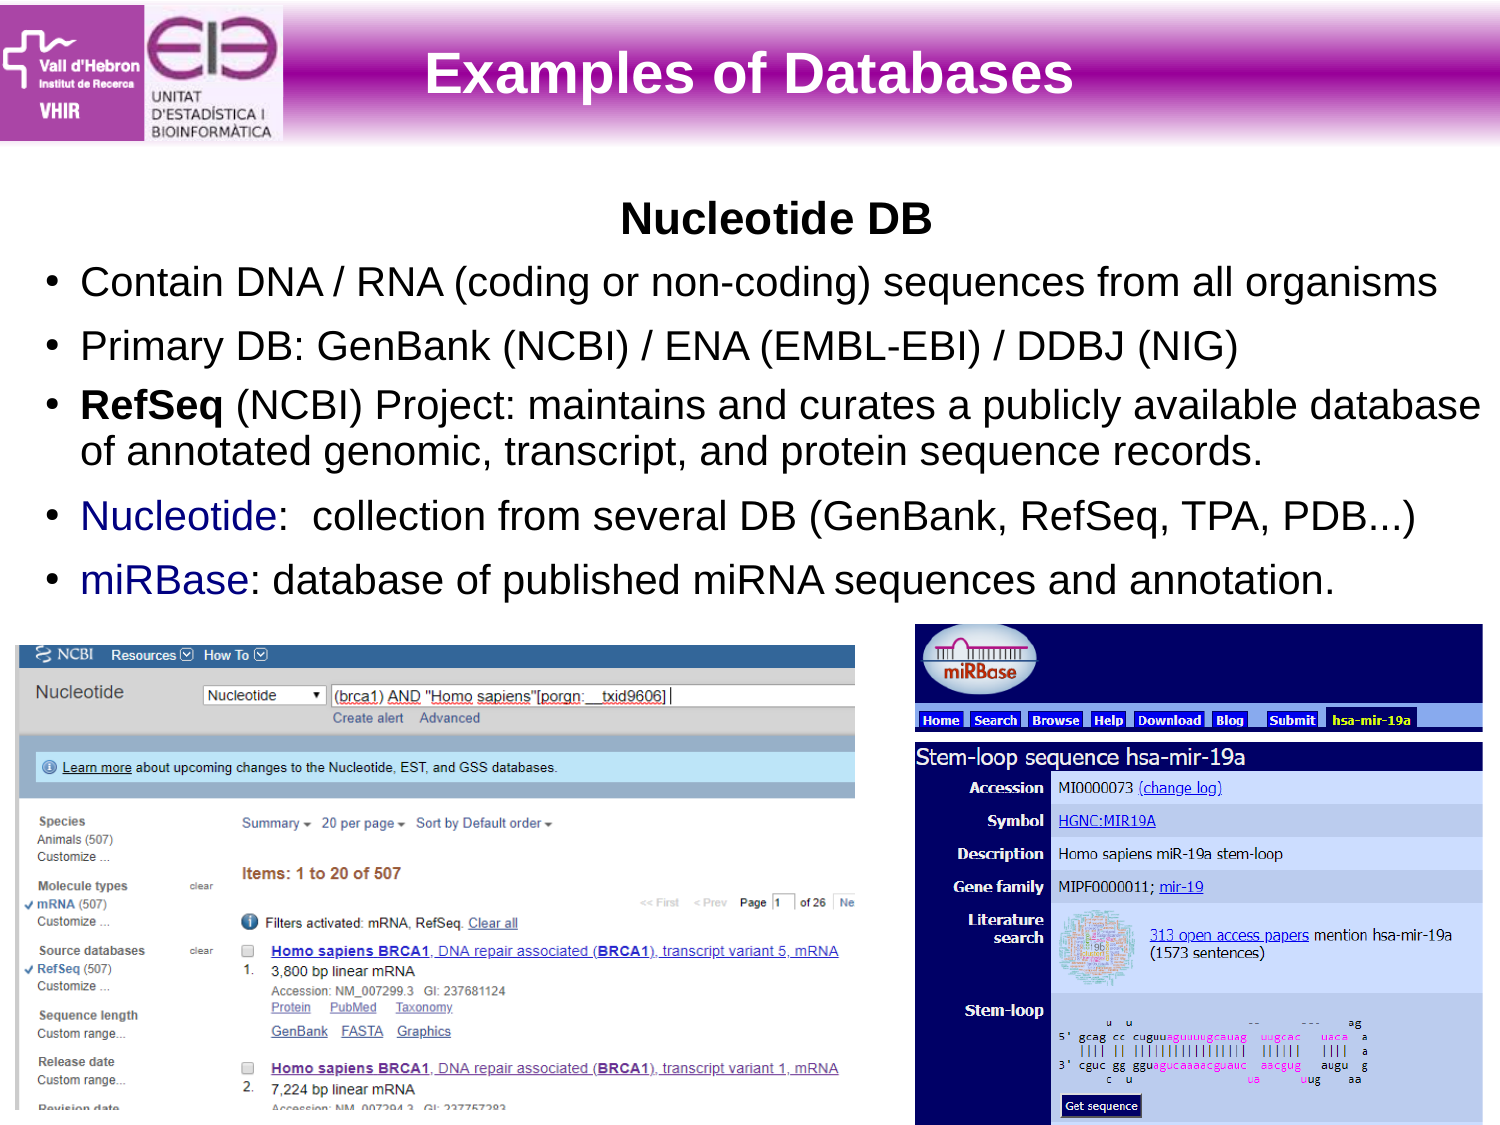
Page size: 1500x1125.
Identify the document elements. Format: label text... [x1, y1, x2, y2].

text_box Contain DNA / RNA (coding or non-coding) sequences from all organisms Primary DB: GenBank (NCBI) / ENA (EMBL-EBI) / DDBJ (NIG) RefSeq (NCBI) Project: maintains and curates a publicly available database of annotated genomic, transcript, and protein sequence records. Nucleotide: collection from several DB (GenBank, RefSeq, TPA, PDB...) miRBase: database of published miRNA sequences and annotation. [30, 250, 1500, 661]
picture [0, 5, 284, 141]
picture [15, 645, 856, 1110]
text_box Nucleotide DB [605, 159, 1006, 250]
picture [914, 624, 1483, 1125]
text_box Examples of Databases [0, 0, 1500, 148]
